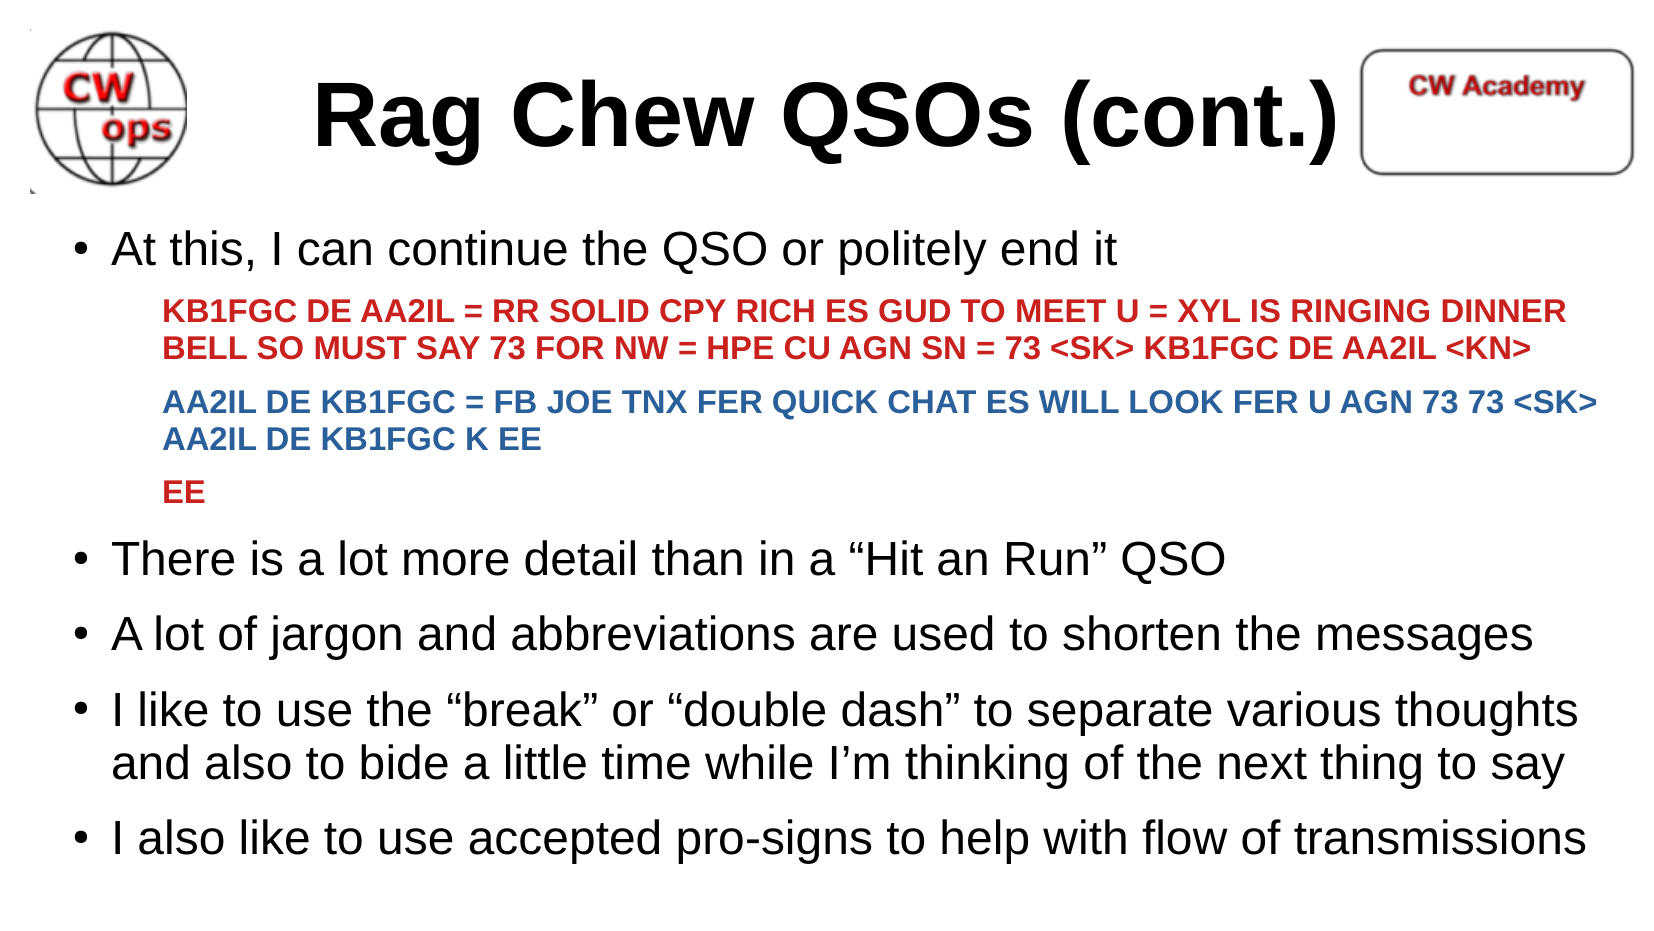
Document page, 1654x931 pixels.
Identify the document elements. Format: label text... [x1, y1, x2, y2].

picture [1571, 37, 1640, 186]
list At this, I can continue the QSO or politely end it KB1FGC DE AA2IL = RR SOLID CPY RICH ES GUD TO MEET U = XYL IS RINGING DINNER BELL SO MUST SAY 73 FOR NW = HPE CU AGN SN = 73 <SK> KB1FGC DE AA2IL <KN> AA2IL DE KB1FGC = FB JOE TNX FER QUICK CHAT ES WILL LOOK FER U AGN 73 73 <SK> AA2IL DE KB1FGC K EE EE There is a lot more detail than in a “Hit an Run” QSO A lot of jargon and abbreviations are used to shorten the messages I like to use the “break” or “double dash” to separate various thoughts and also to bide a little time while I’m thinking of the next thing to say I also like to use accepted pro-signs to help with flow of transmissions [60, 222, 1609, 912]
picture [30, 29, 187, 194]
title Rag Chew QSOs (cont.) [82, 37, 1571, 193]
